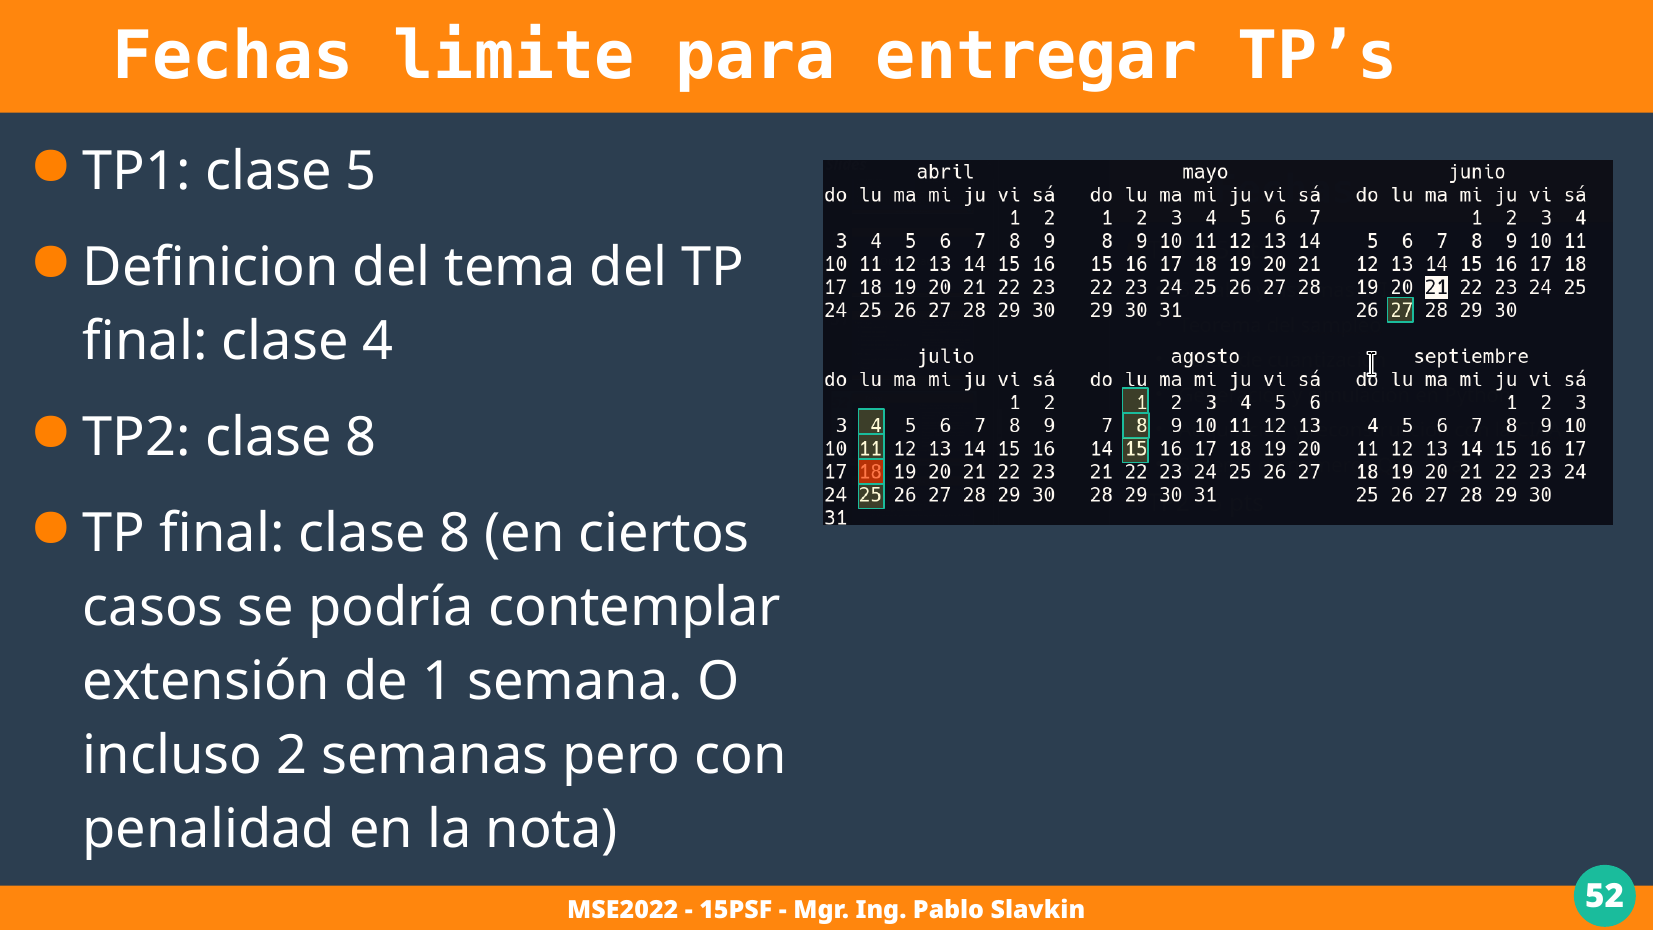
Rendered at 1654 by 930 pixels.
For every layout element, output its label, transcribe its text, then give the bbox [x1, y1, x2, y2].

title Fechas limite para entregar TP’s [112, 16, 1613, 113]
text_box [858, 408, 885, 509]
text_box [1122, 388, 1149, 463]
picture [823, 160, 1613, 526]
text_box [1387, 297, 1414, 323]
list TP1: clase 5 Definicion del tema del TP final: clase 4 TP2: clase 8 TP final: clase 8 (en ciertos casos se podría contemplar extensión de 1 semana. O incluso 2 semanas pero con penalidad en la nota) [11, 131, 839, 876]
